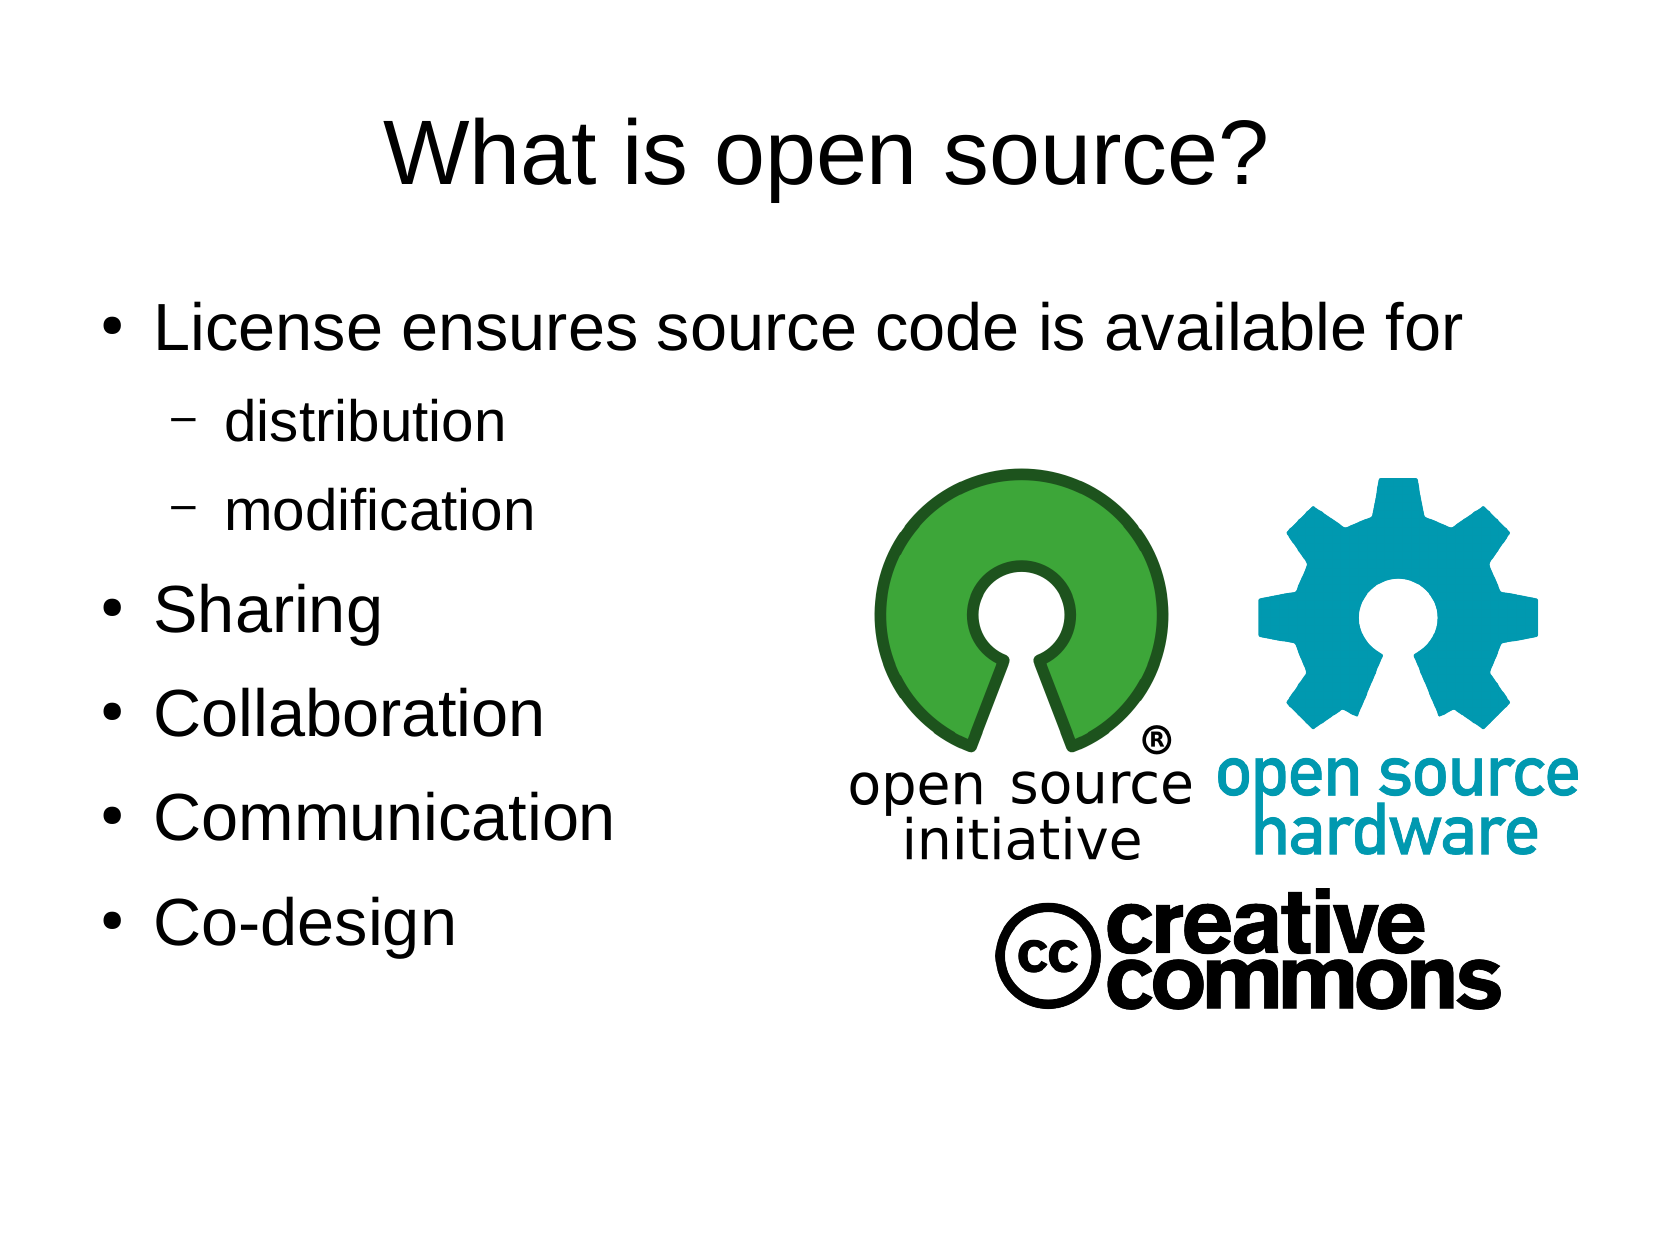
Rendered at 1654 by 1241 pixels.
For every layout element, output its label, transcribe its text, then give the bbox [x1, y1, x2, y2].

picture [840, 458, 1201, 871]
picture [995, 888, 1501, 1010]
list License ensures source code is available for distribution modification Sharing Collaboration Communication Co-design [82, 290, 1571, 1010]
picture [1218, 478, 1578, 856]
title What is open source? [82, 49, 1571, 257]
